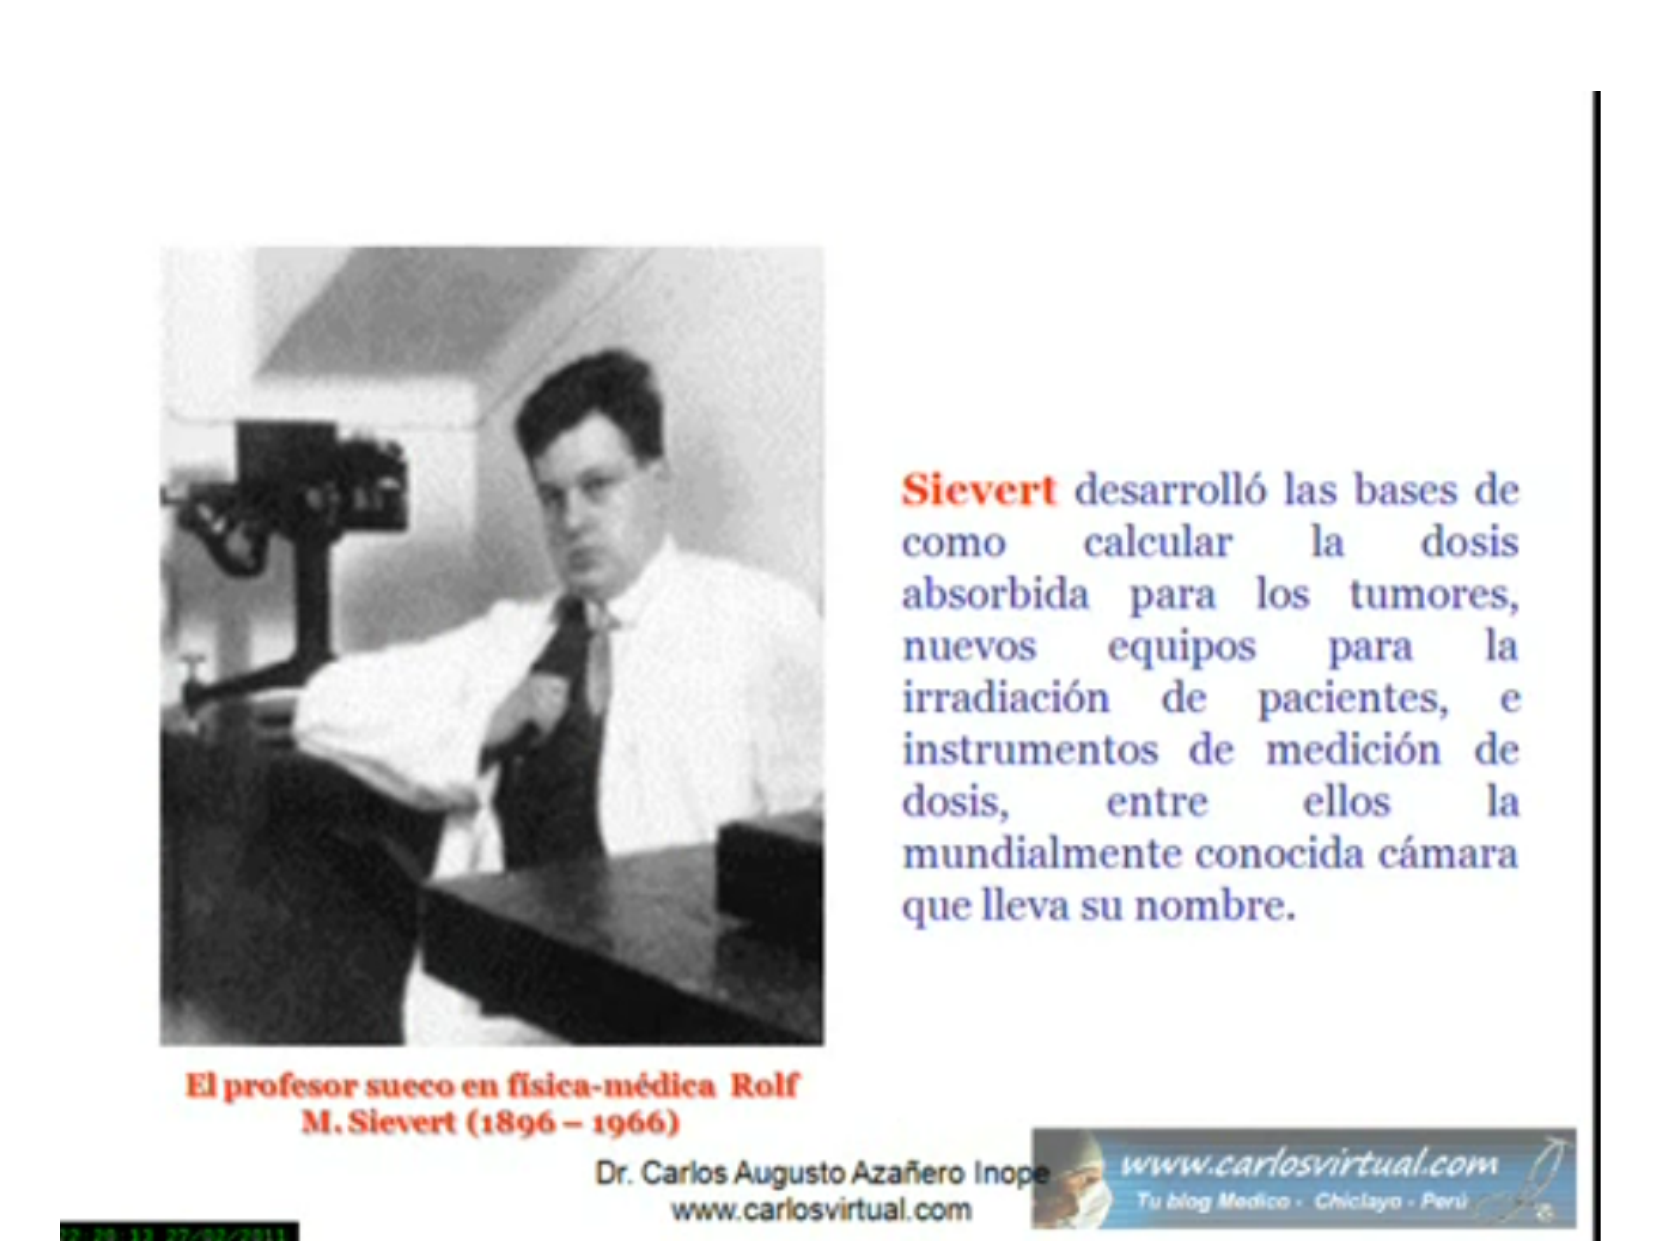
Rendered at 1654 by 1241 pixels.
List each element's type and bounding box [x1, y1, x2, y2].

picture [60, 91, 1601, 1241]
